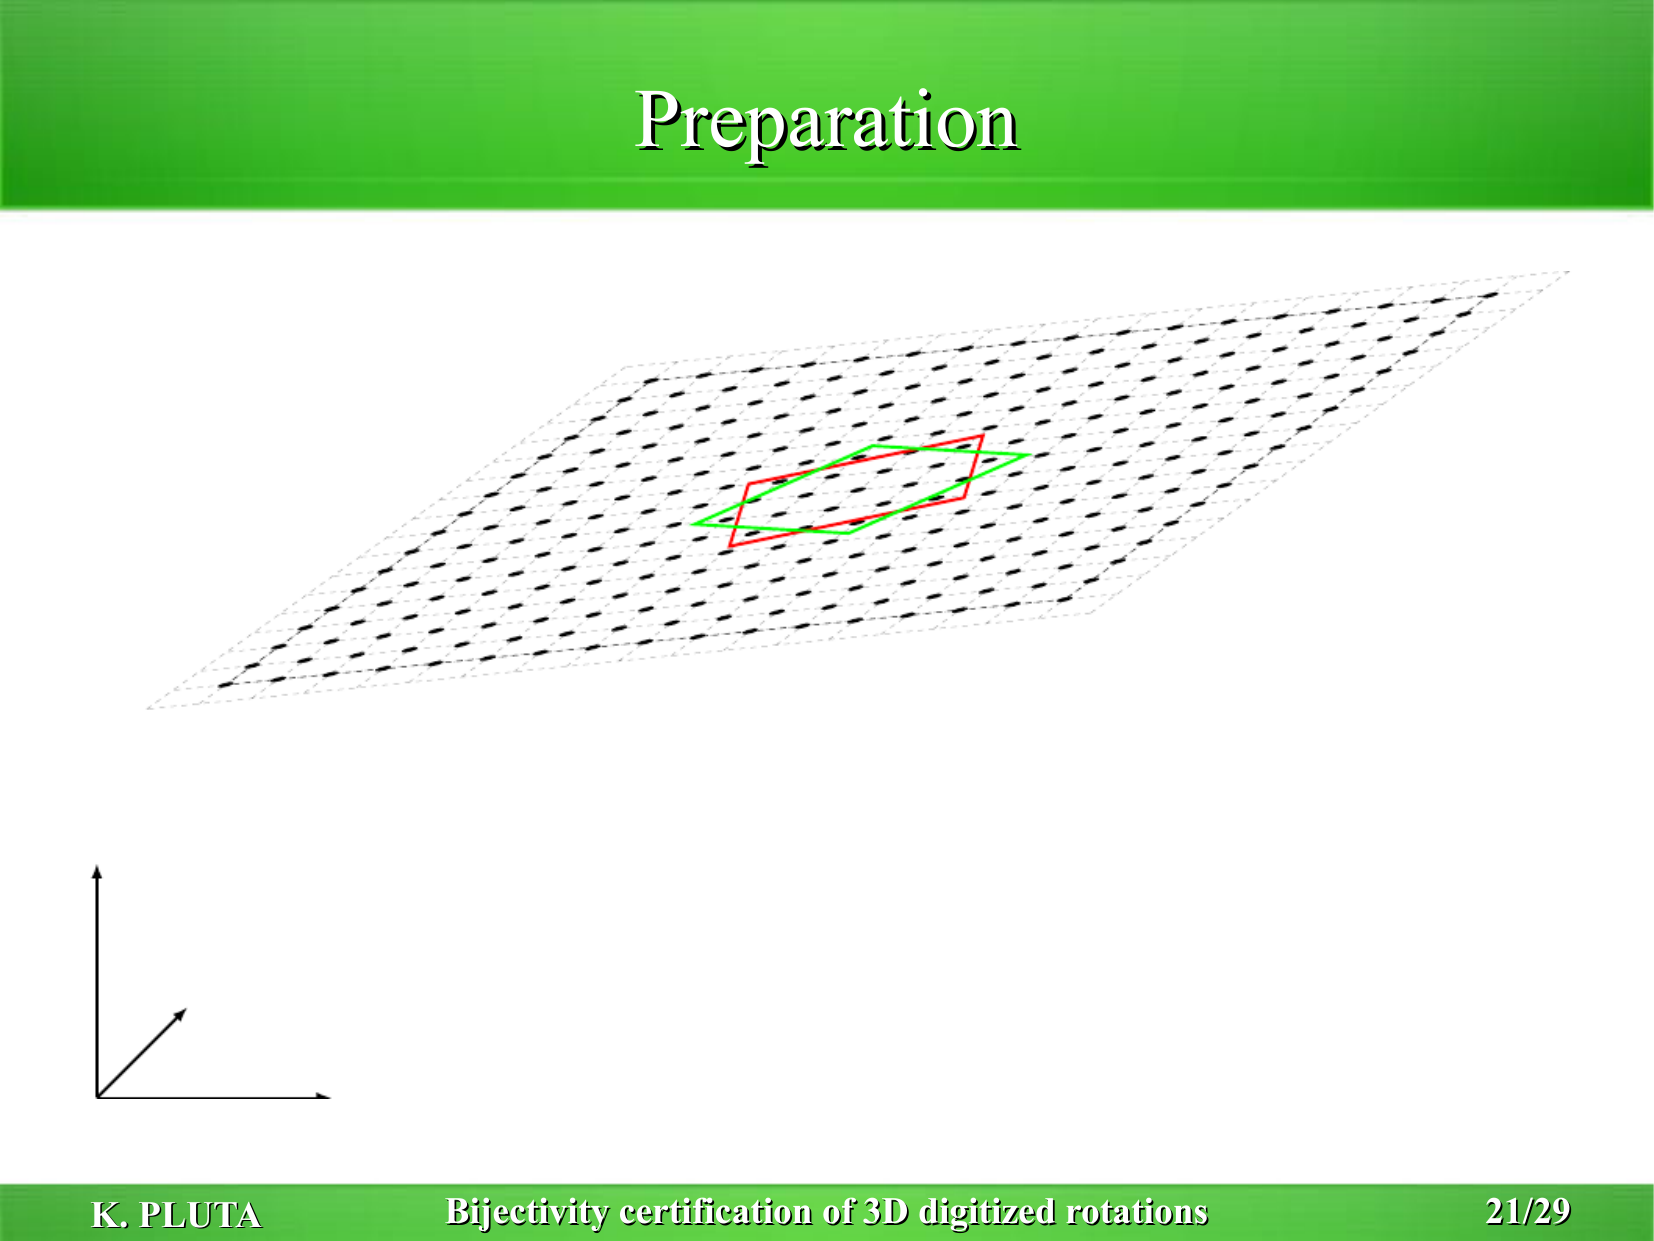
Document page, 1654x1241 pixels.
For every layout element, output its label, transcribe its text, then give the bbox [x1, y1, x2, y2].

title Preparation [82, 47, 1571, 189]
picture [0, 0, 1654, 1241]
